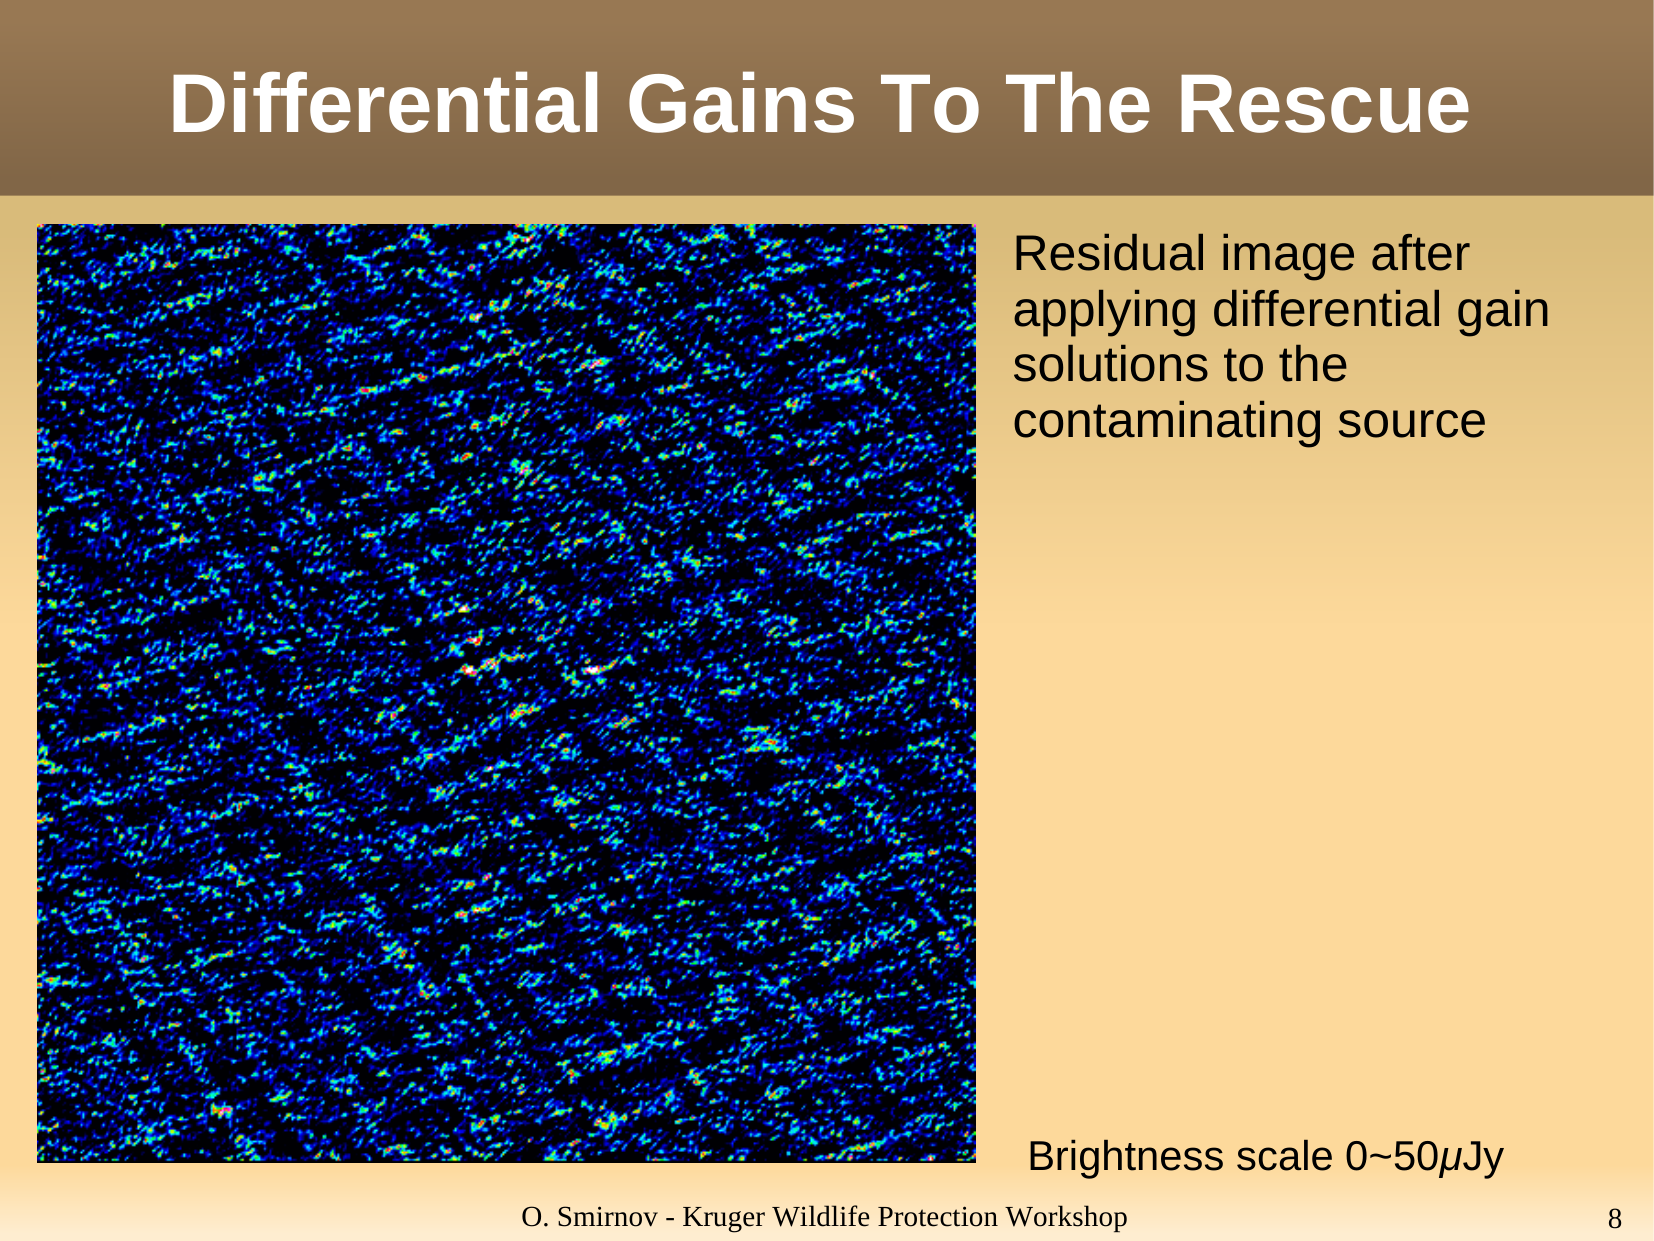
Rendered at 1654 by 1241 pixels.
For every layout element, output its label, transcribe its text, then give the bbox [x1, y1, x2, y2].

text_box Brightness scale 0~50μJy [1012, 1125, 1654, 1187]
list Residual image after applying differential gain solutions to the contaminating source [1012, 225, 1601, 1104]
picture [0, 0, 1654, 1241]
title Differential Gains To The Rescue [76, 7, 1565, 200]
